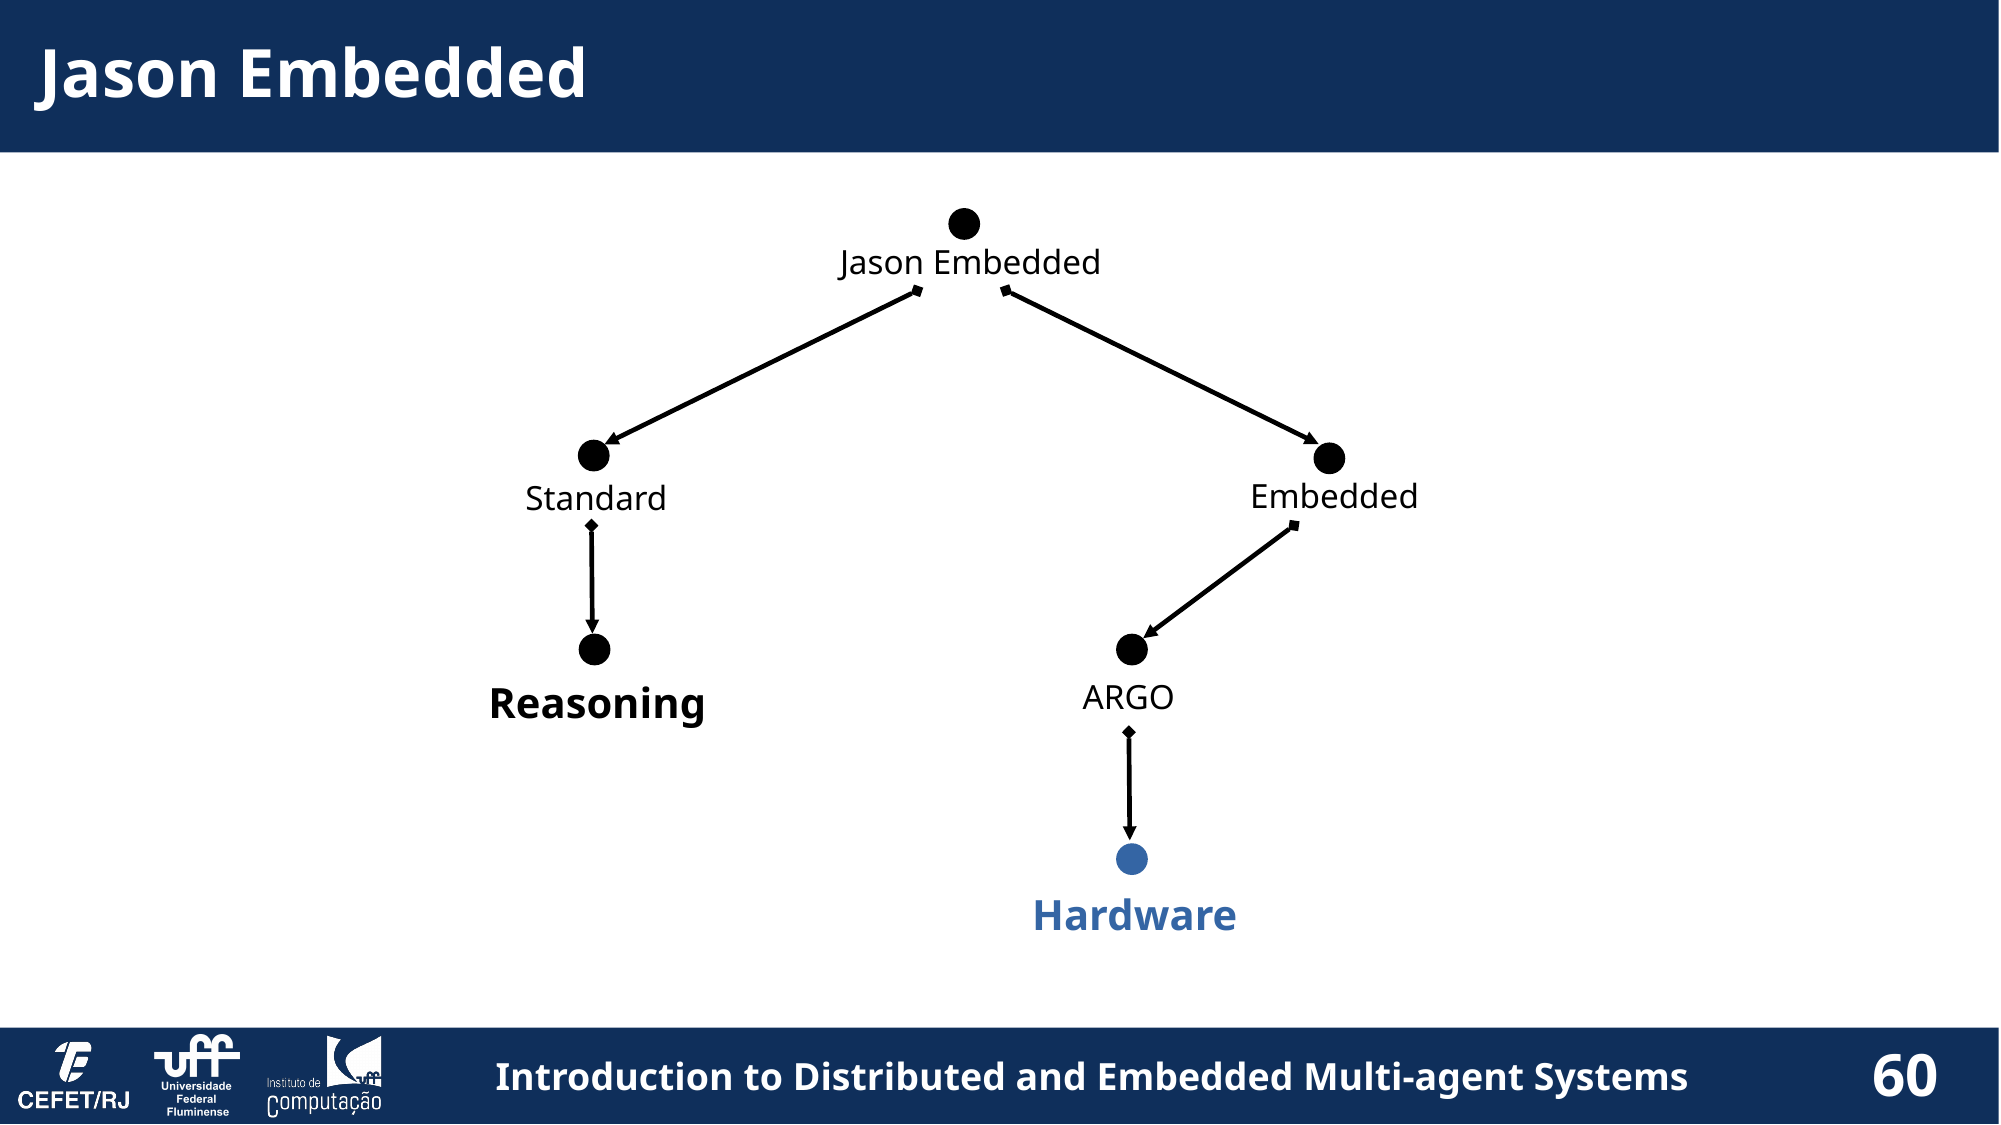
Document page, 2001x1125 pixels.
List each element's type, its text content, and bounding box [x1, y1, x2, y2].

text_box [578, 633, 611, 666]
picture [265, 1033, 383, 1118]
text_box ARGO [1067, 669, 1190, 724]
picture [153, 1033, 241, 1121]
text_box [577, 439, 610, 469]
text_box Standard [510, 469, 683, 525]
text_box Hardware [1017, 881, 1253, 947]
text_box Jason Embedded [825, 233, 1117, 289]
text_box Embedded [1228, 467, 1441, 523]
text_box Reasoning [473, 669, 722, 734]
text_box Jason Embedded [25, 23, 1999, 119]
text_box [1313, 442, 1346, 475]
text_box [1116, 633, 1148, 666]
picture [18, 1021, 129, 1125]
text_box [948, 208, 981, 233]
text_box [1116, 843, 1148, 876]
